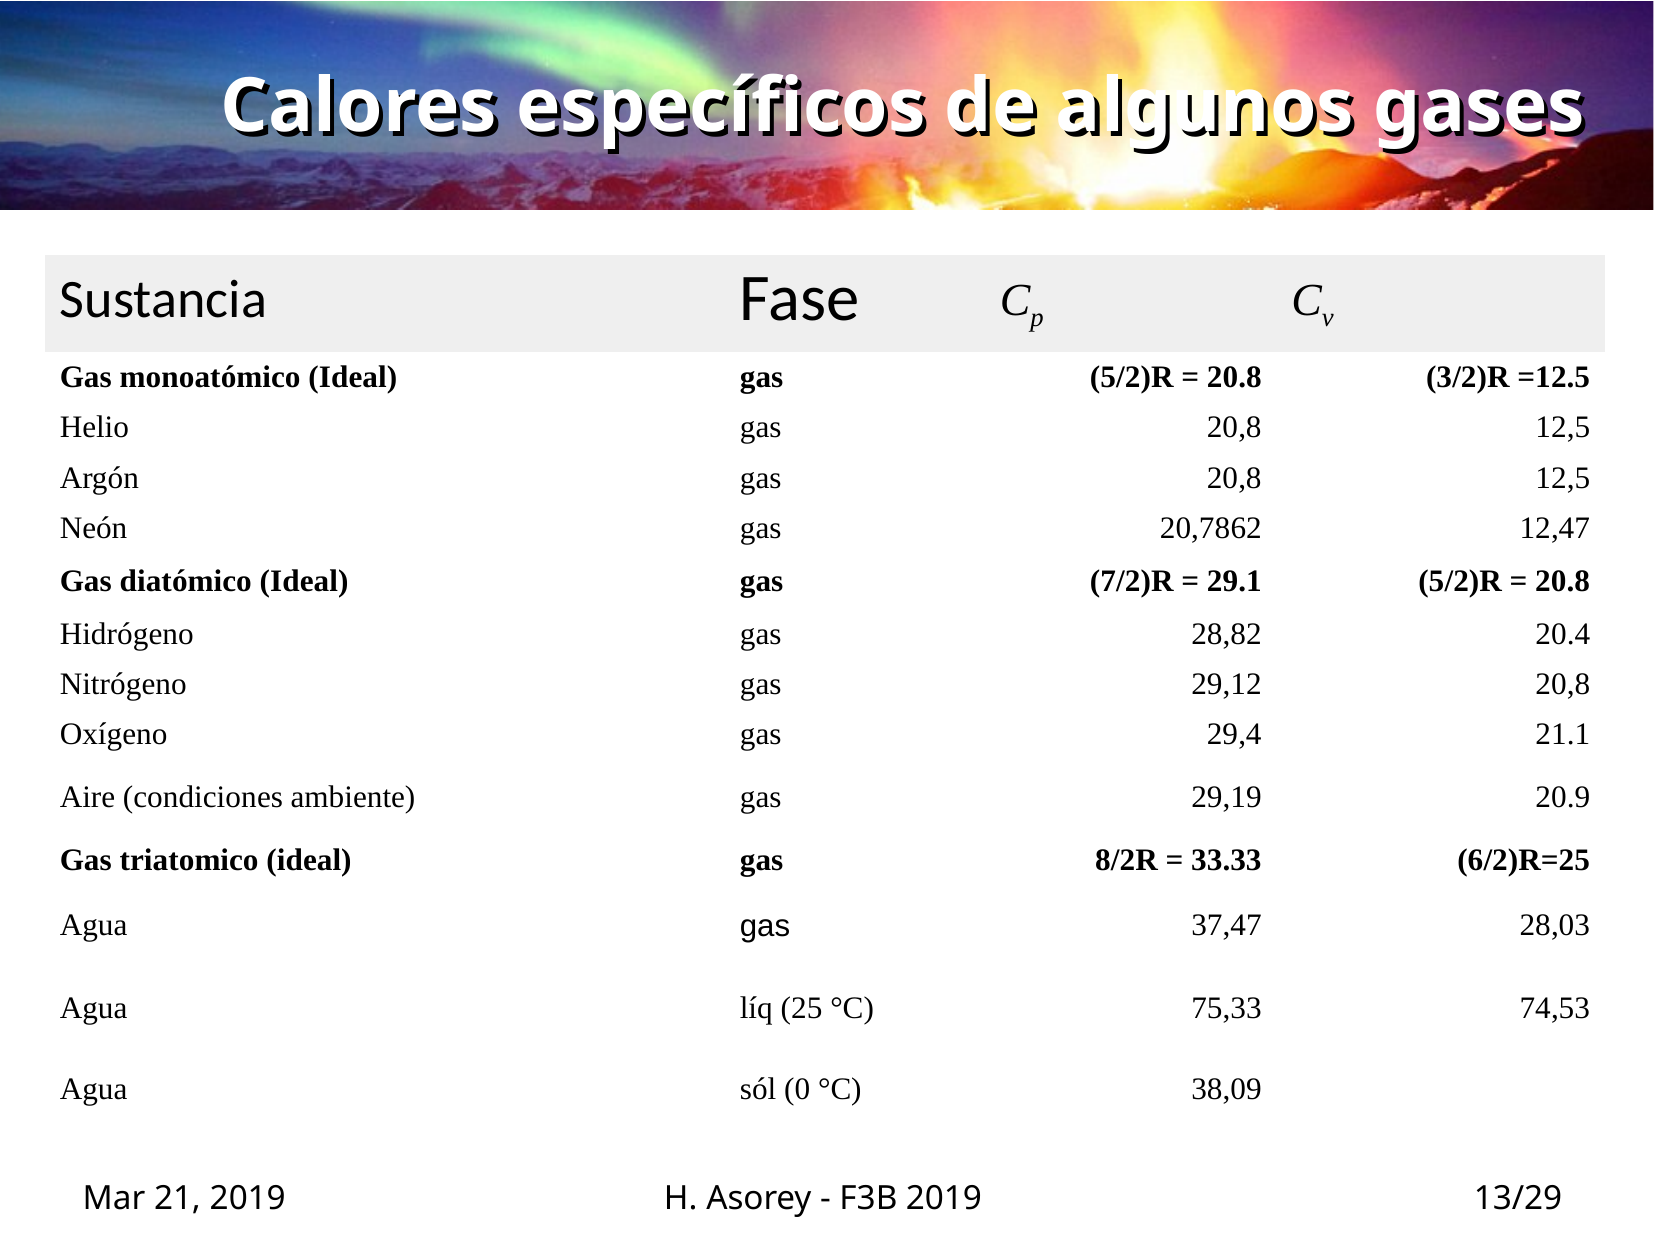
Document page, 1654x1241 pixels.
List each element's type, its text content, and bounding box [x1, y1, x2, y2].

table_cell 20,8 [1277, 659, 1605, 709]
table_cell 12,5 [1277, 453, 1605, 503]
table_cell gas [725, 402, 985, 453]
table_header Cv [1277, 255, 1605, 352]
table_cell 20,8 [985, 402, 1277, 453]
table_cell Agua [45, 965, 725, 1050]
table_cell 8/2R = 33.33 [985, 835, 1277, 885]
table_cell 37,47 [985, 885, 1277, 965]
table_cell gas [725, 503, 985, 553]
table_cell Nitrógeno [45, 659, 725, 709]
table_cell Gas diatómico (Ideal) [45, 553, 725, 609]
table_cell Oxígeno [45, 709, 725, 759]
table_cell 21.1 [1277, 709, 1605, 759]
table_cell (7/2)R = 29.1 [985, 553, 1277, 609]
table_cell 12,5 [1277, 402, 1605, 453]
table_cell sól (0 °C) [725, 1050, 985, 1127]
table_cell 20.4 [1277, 609, 1605, 659]
table_cell Argón [45, 453, 725, 503]
table_cell 38,09 [985, 1050, 1277, 1127]
table_cell 20,8 [985, 453, 1277, 503]
table_cell 28,03 [1277, 885, 1605, 965]
table_header Sustancia [45, 255, 725, 352]
table_cell (6/2)R=25 [1277, 835, 1605, 885]
table_cell líq (25 °C) [725, 965, 985, 1050]
table_cell gas [725, 759, 985, 835]
table_cell 74,53 [1277, 965, 1605, 1050]
table_cell Agua [45, 1050, 725, 1127]
table_cell 29,4 [985, 709, 1277, 759]
table_cell Aire (condiciones ambiente) [45, 759, 725, 835]
table_cell 29,19 [985, 759, 1277, 835]
table_cell gas [725, 352, 985, 402]
table_cell (5/2)R = 20.8 [985, 352, 1277, 402]
title Calores específicos de algunos gases [45, 15, 1606, 191]
table_cell 29,12 [985, 659, 1277, 709]
table_cell Gas monoatómico (Ideal) [45, 352, 725, 402]
table_cell 20,7862 [985, 503, 1277, 553]
table_cell Helio [45, 402, 725, 453]
table_cell [1277, 1050, 1605, 1127]
table_cell gas [725, 553, 985, 609]
table_cell gas [725, 835, 985, 885]
table_cell Neón [45, 503, 725, 553]
table_header Cp [985, 255, 1277, 352]
table_cell Agua [45, 885, 725, 965]
table_cell gas [725, 885, 985, 965]
table_cell Hidrógeno [45, 609, 725, 659]
picture [0, 1, 1654, 210]
table_cell gas [725, 453, 985, 503]
table_cell 20.9 [1277, 759, 1605, 835]
table_cell 28,82 [985, 609, 1277, 659]
table_cell gas [725, 709, 985, 759]
table_cell (3/2)R =12.5 [1277, 352, 1605, 402]
table_header Fase [725, 255, 985, 352]
table_cell gas [725, 609, 985, 659]
table_cell (5/2)R = 20.8 [1277, 553, 1605, 609]
table_cell 75,33 [985, 965, 1277, 1050]
table_cell 12,47 [1277, 503, 1605, 553]
table_cell gas [725, 659, 985, 709]
table_cell Gas triatomico (ideal) [45, 835, 725, 885]
